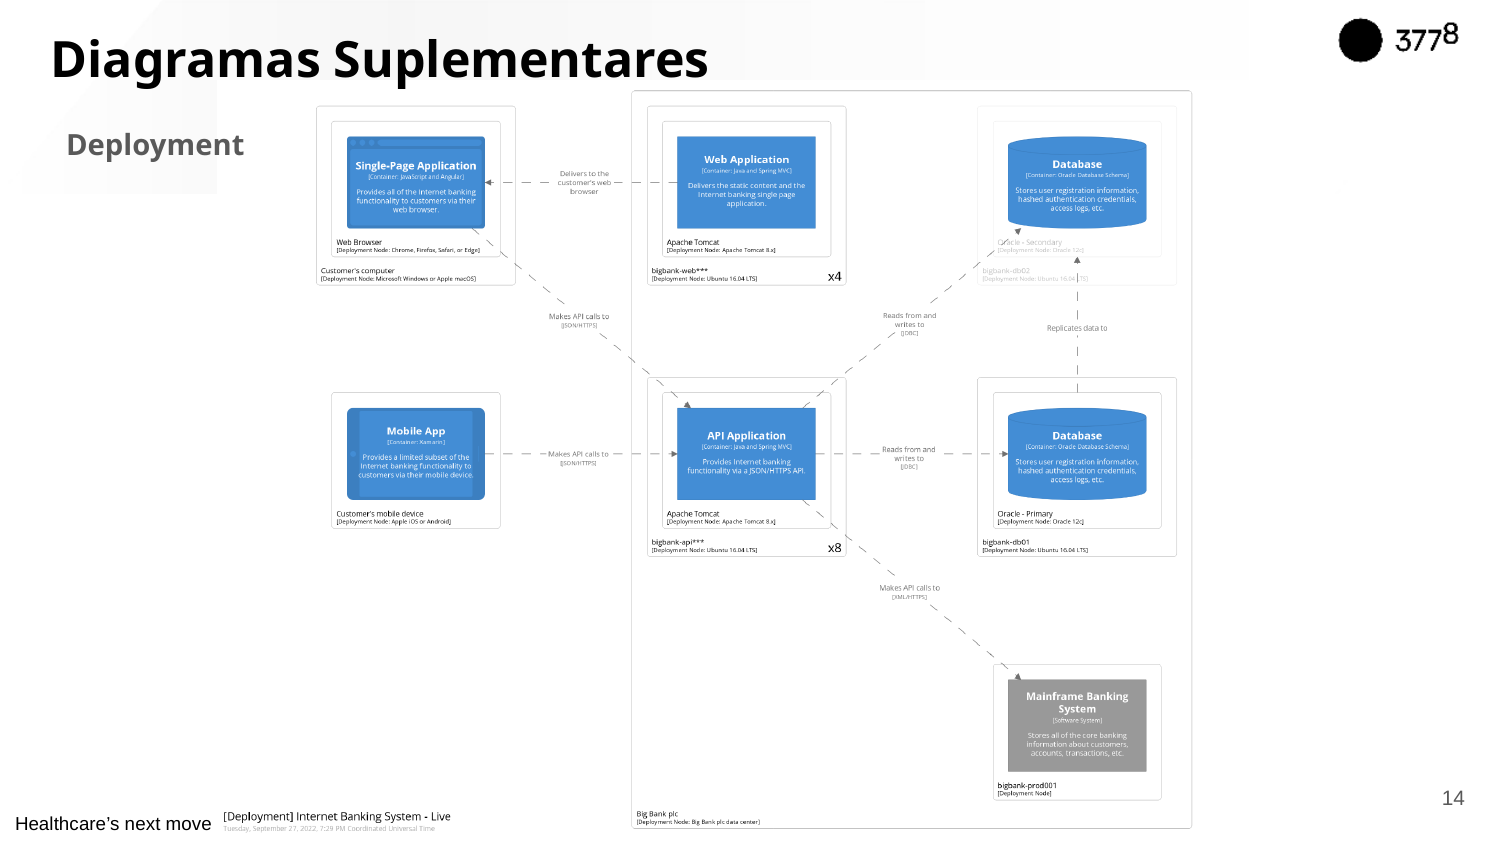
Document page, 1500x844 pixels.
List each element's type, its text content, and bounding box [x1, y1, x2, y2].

picture [0, 0, 1500, 839]
list Deployment [51, 106, 1449, 171]
title Diagramas Suplementares [35, 12, 1308, 107]
slide_number <number> [1389, 764, 1480, 830]
